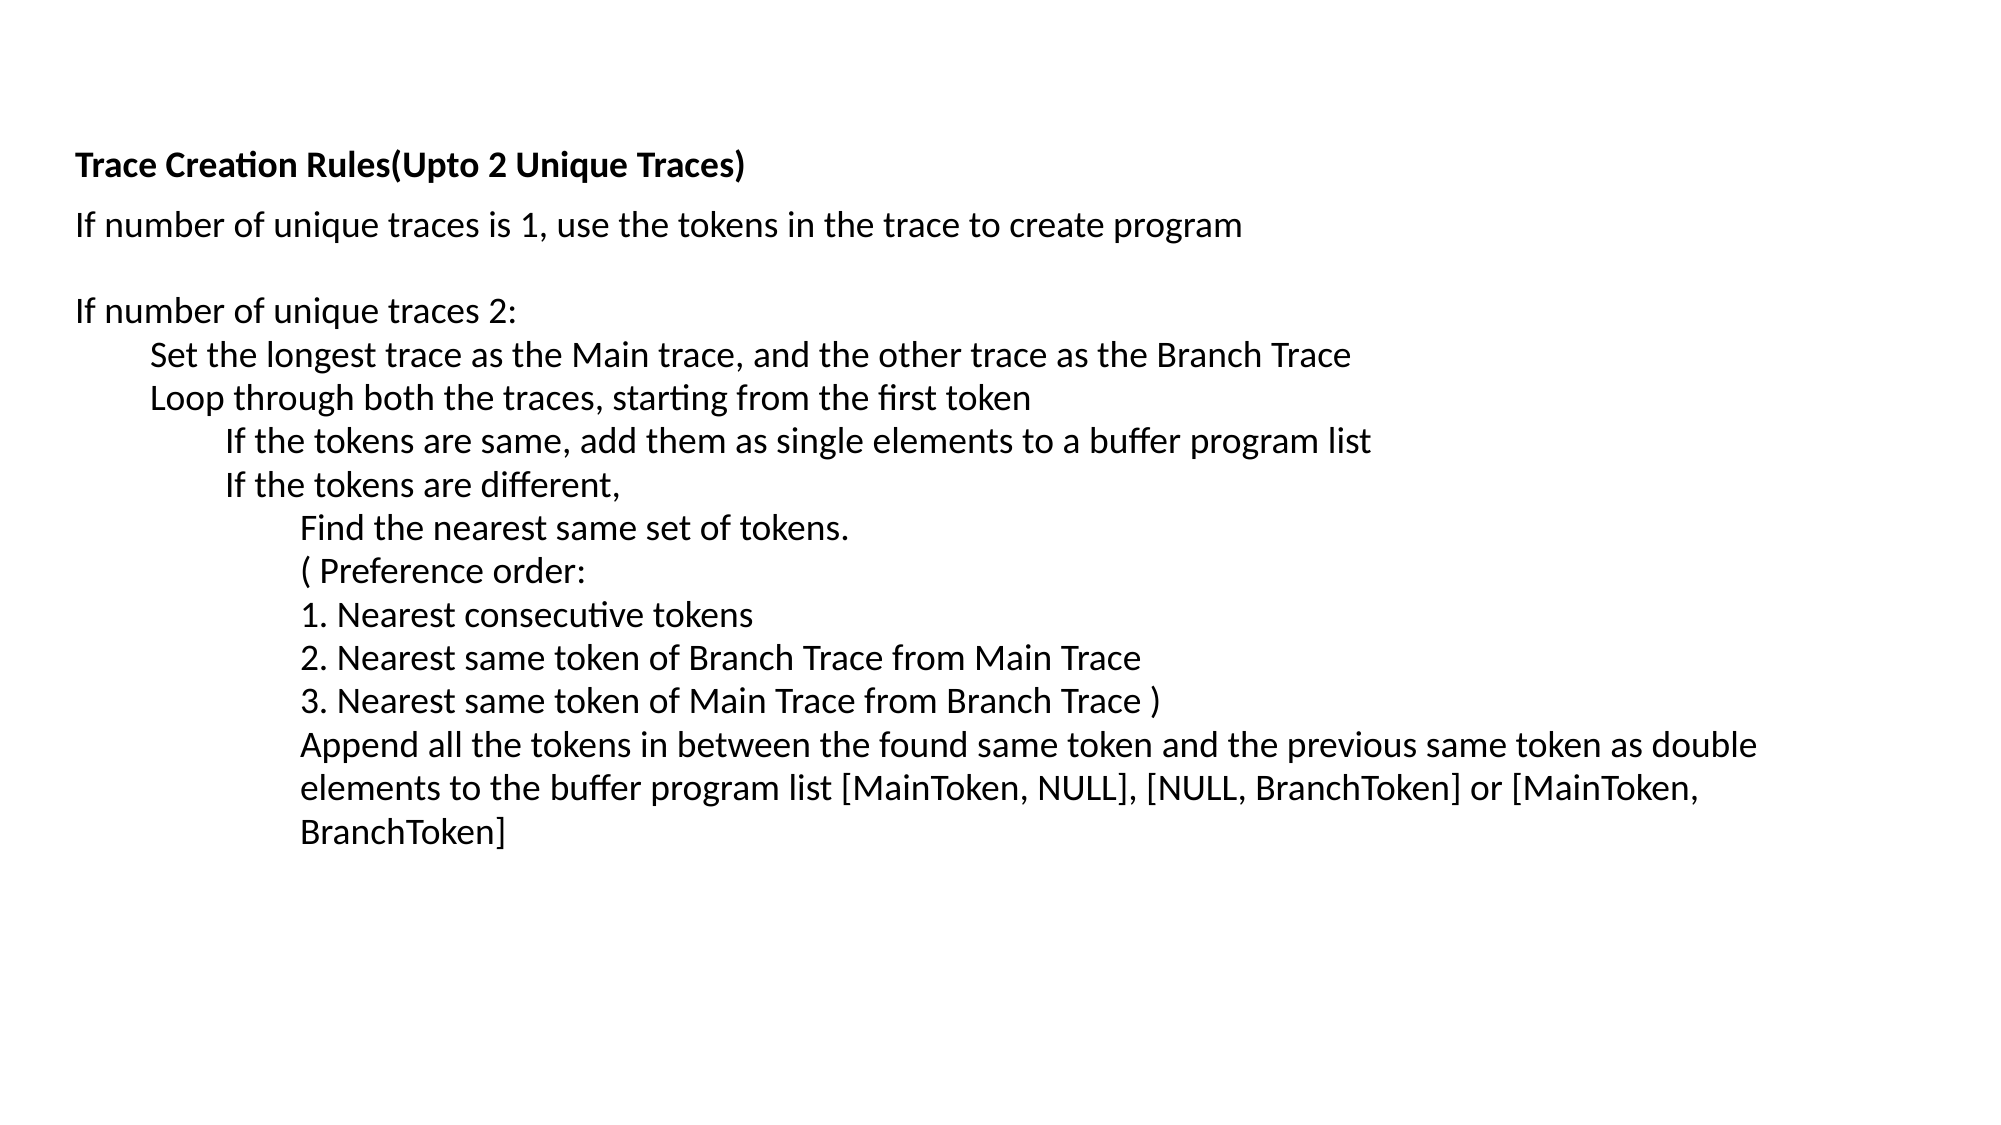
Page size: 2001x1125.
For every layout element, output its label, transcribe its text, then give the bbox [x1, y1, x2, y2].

title If number of unique traces is 1, use the tokens in the trace to create program If number of unique traces 2: Set the longest trace as the Main trace, and the other trace as the Branch Trace Loop through both the traces, starting from the first token If the tokens are same, add them as single elements to a buffer program list If the tokens are different, Find the nearest same set of tokens. ( Preference order: 1. Nearest consecutive tokens 2. Nearest same token of Branch Trace from Main Trace 3. Nearest same token of Main Trace from Branch Trace ) Append all the tokens in between the found same token and the previous same token as double elements to the buffer program list [MainToken, NULL], [NULL, BranchToken] or [MainToken, BranchToken] [75, 203, 1801, 1125]
title Trace Creation Rules(Upto 2 Unique Traces) [75, 59, 1801, 203]
